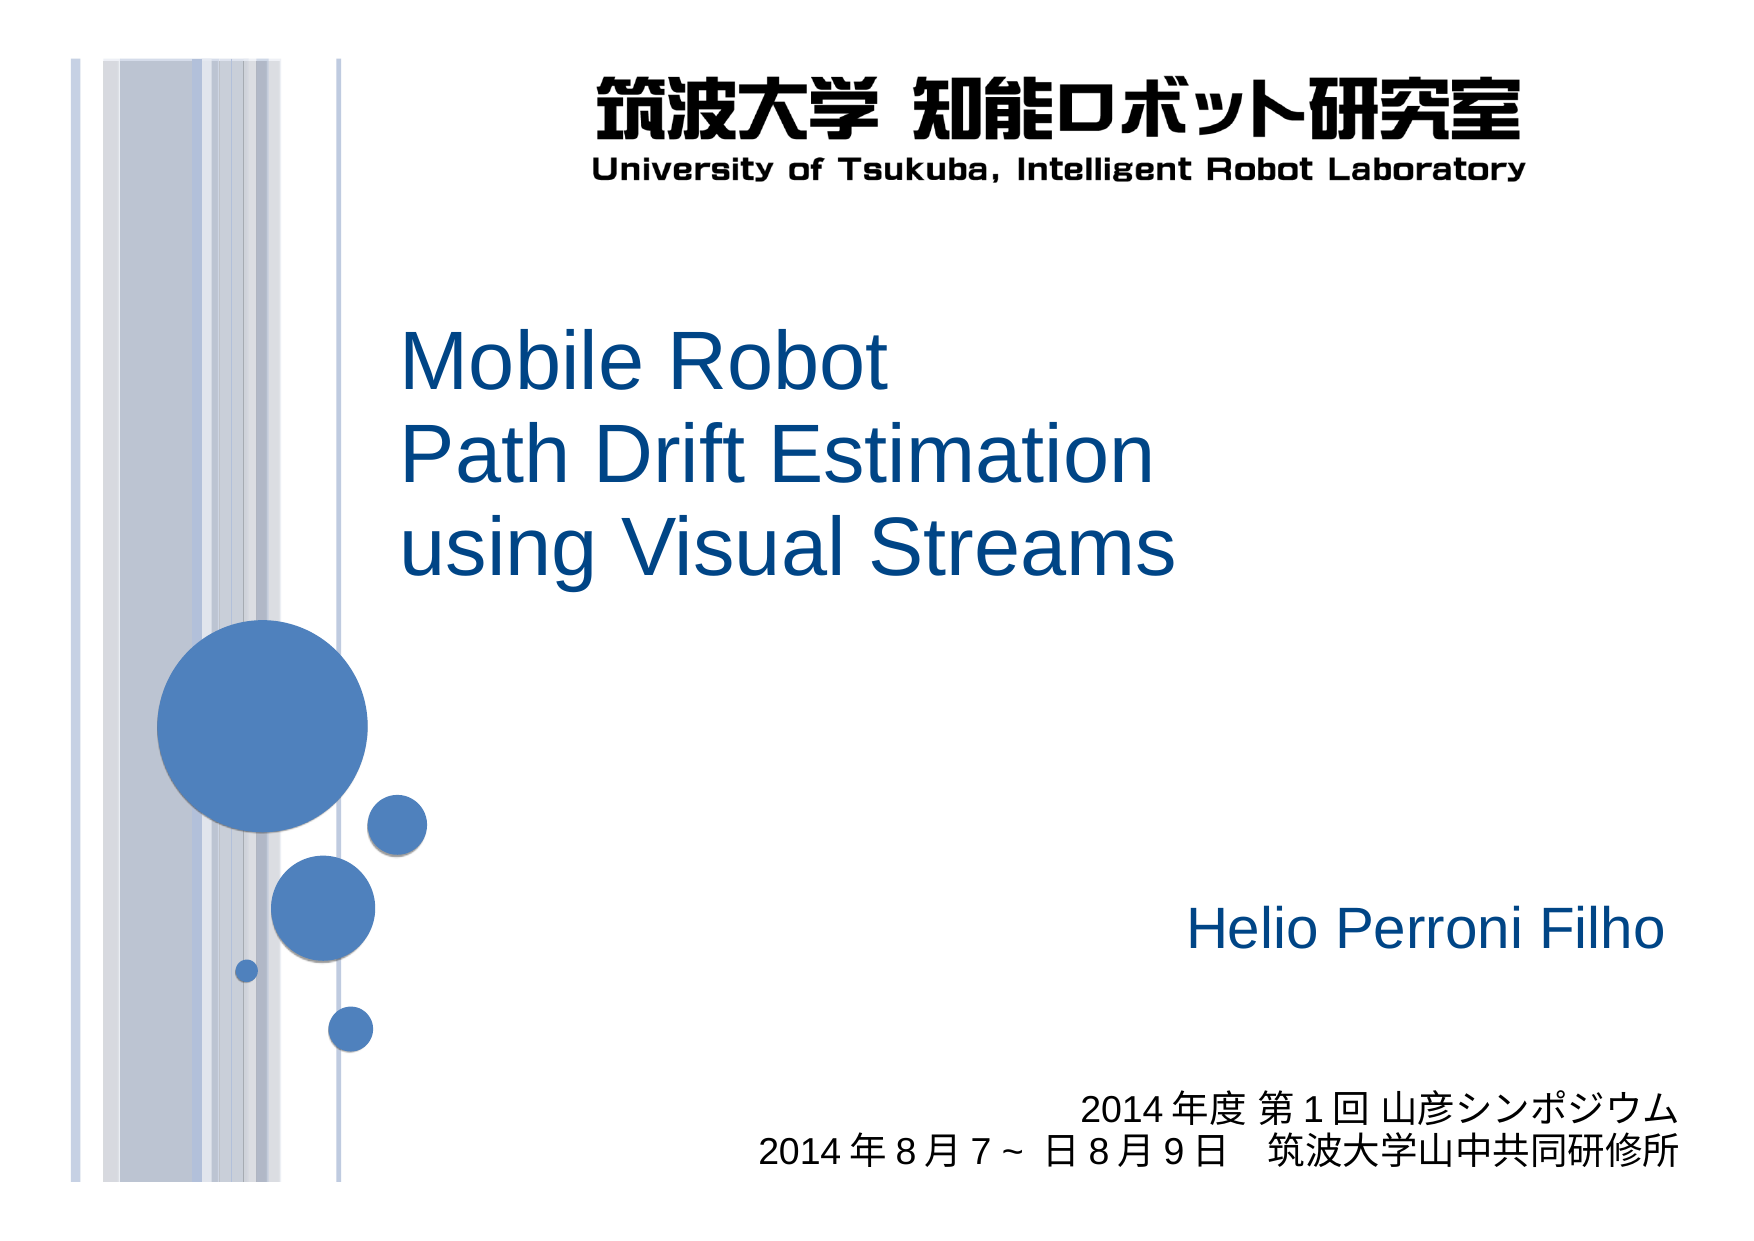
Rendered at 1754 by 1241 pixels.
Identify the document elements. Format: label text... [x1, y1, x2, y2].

text_box Helio Perroni Filho [1185, 895, 1667, 989]
title Mobile Robot Path Drift Estimation using Visual Streams [399, 314, 1690, 966]
picture [590, 75, 1526, 183]
